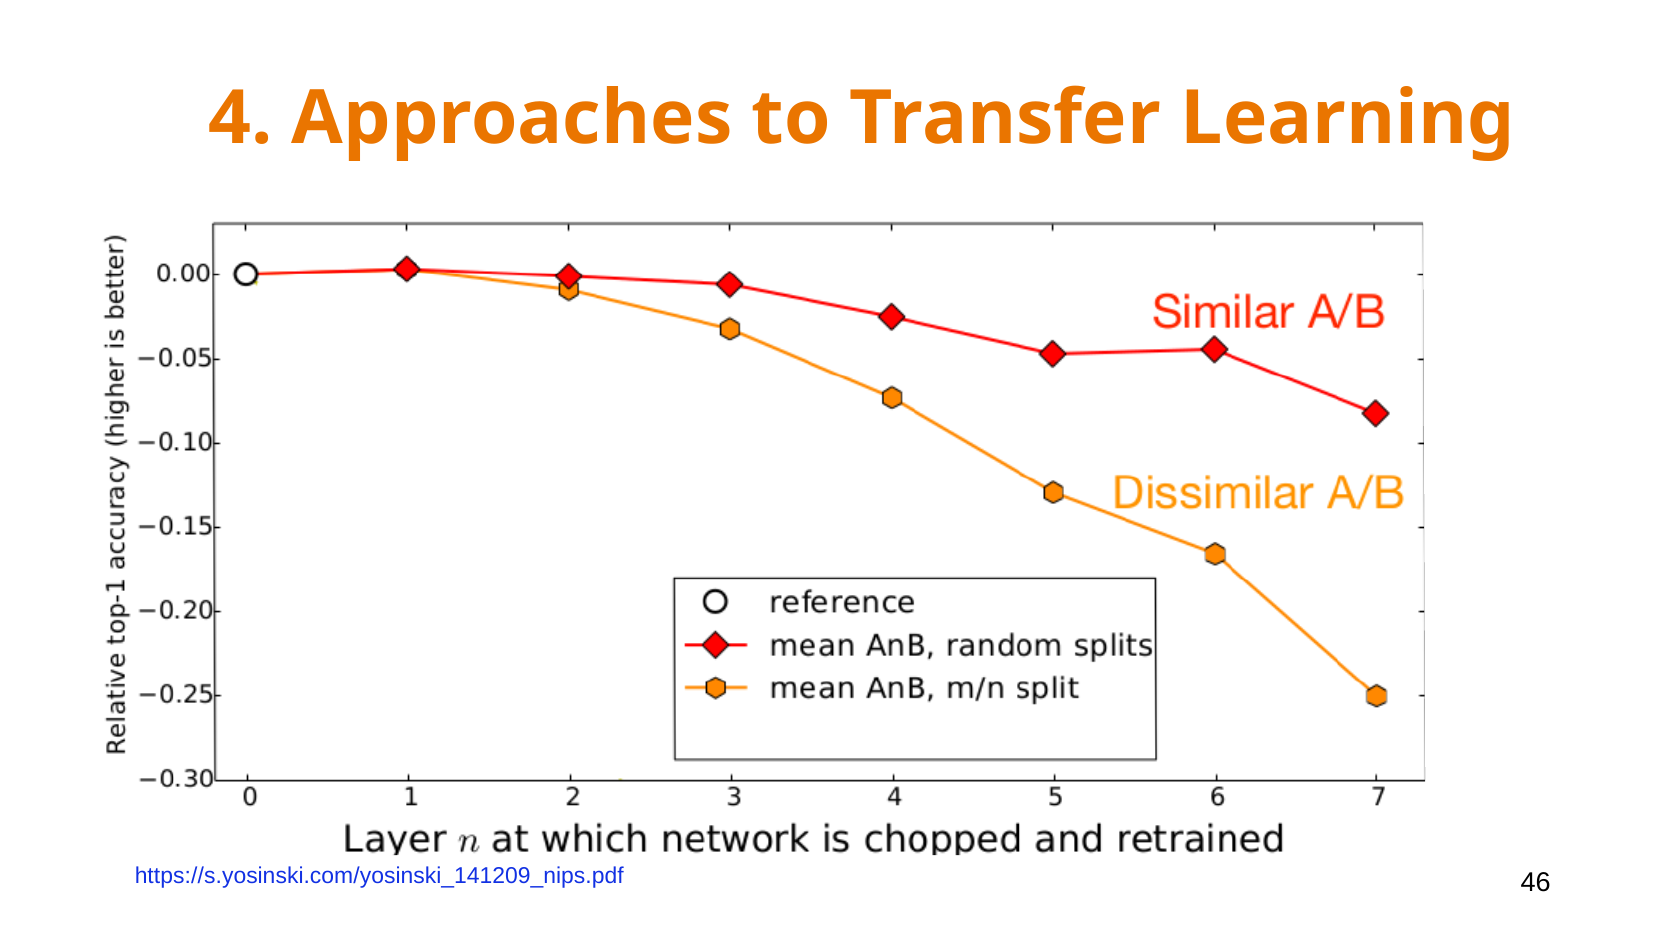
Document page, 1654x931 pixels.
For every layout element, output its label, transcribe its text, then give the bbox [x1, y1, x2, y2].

title 4. Approaches to Transfer Learning [82, 37, 1571, 193]
text_box https://s.yosinski.com/yosinski_141209_nips.pdf [120, 855, 676, 896]
picture [93, 219, 1426, 856]
